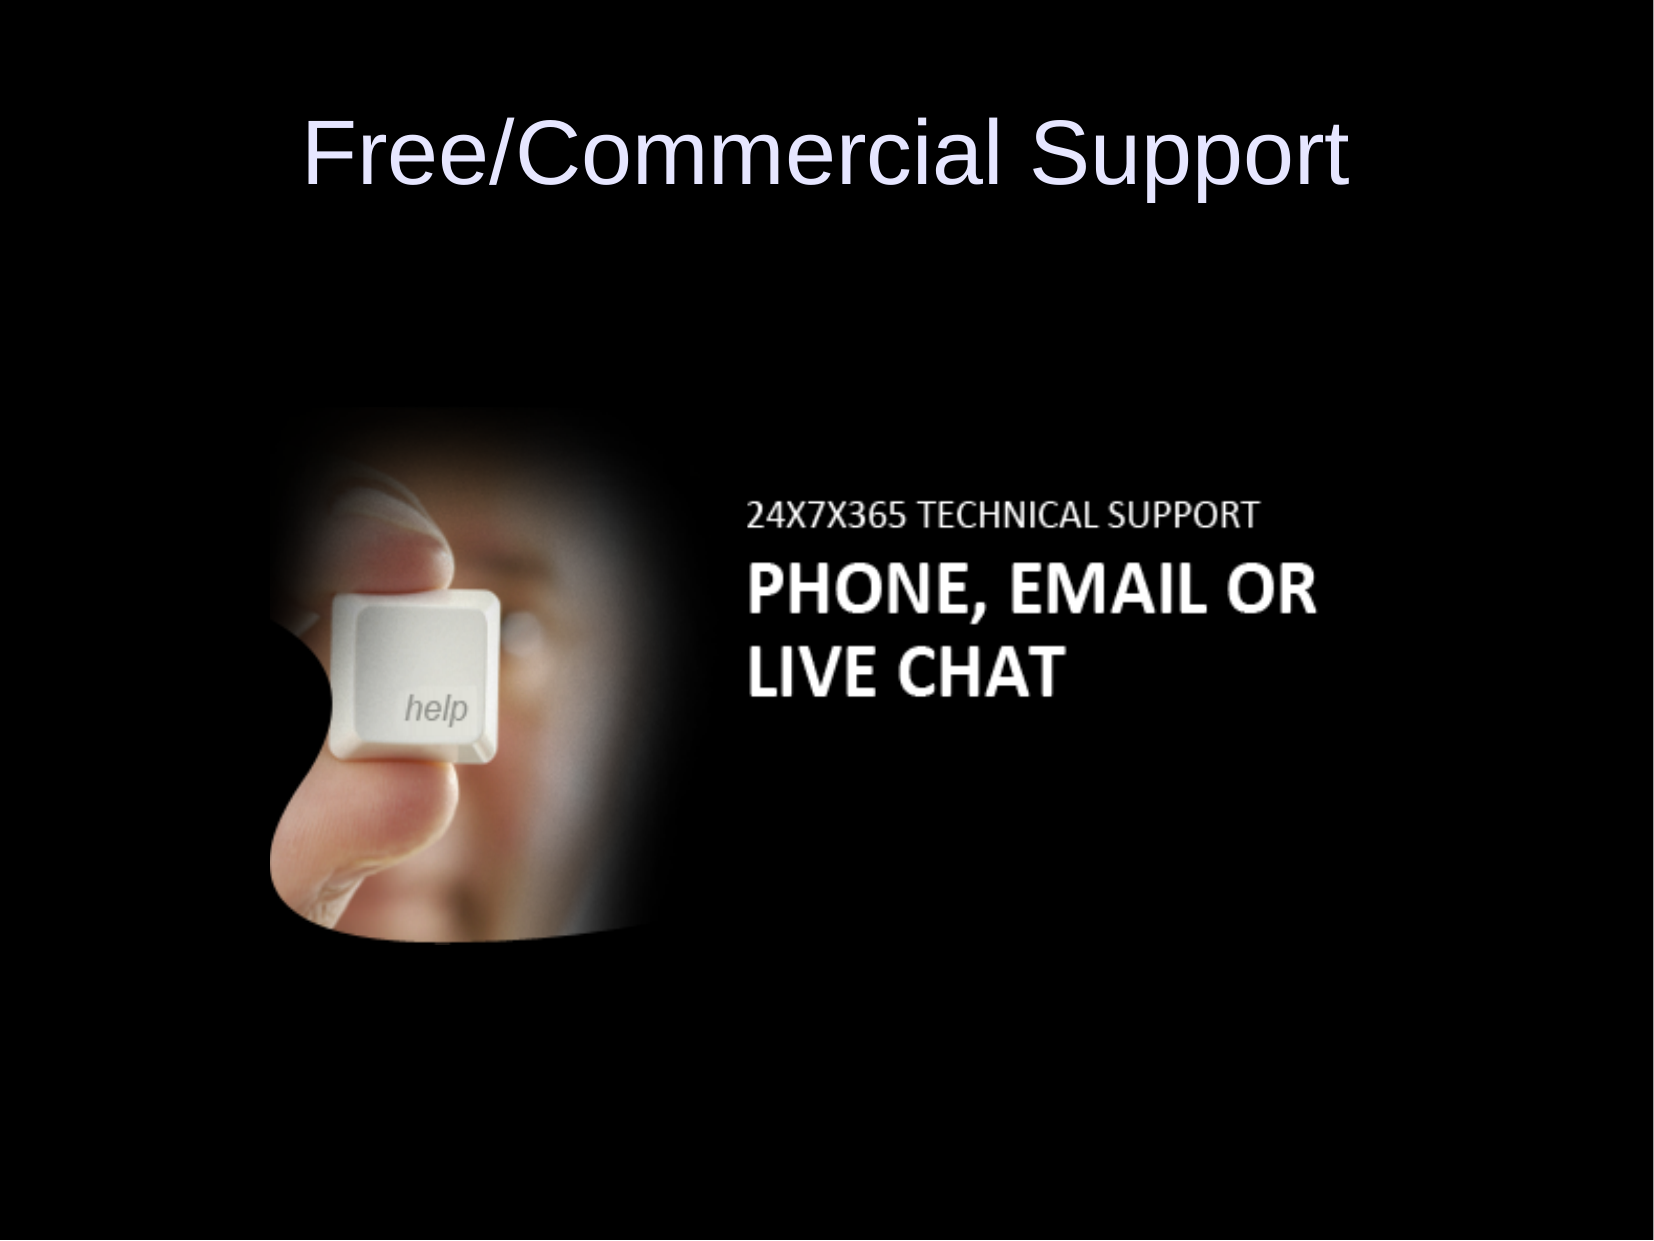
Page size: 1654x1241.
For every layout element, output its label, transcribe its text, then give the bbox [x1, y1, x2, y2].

picture [270, 401, 1354, 946]
title Free/Commercial Support [82, 49, 1571, 257]
